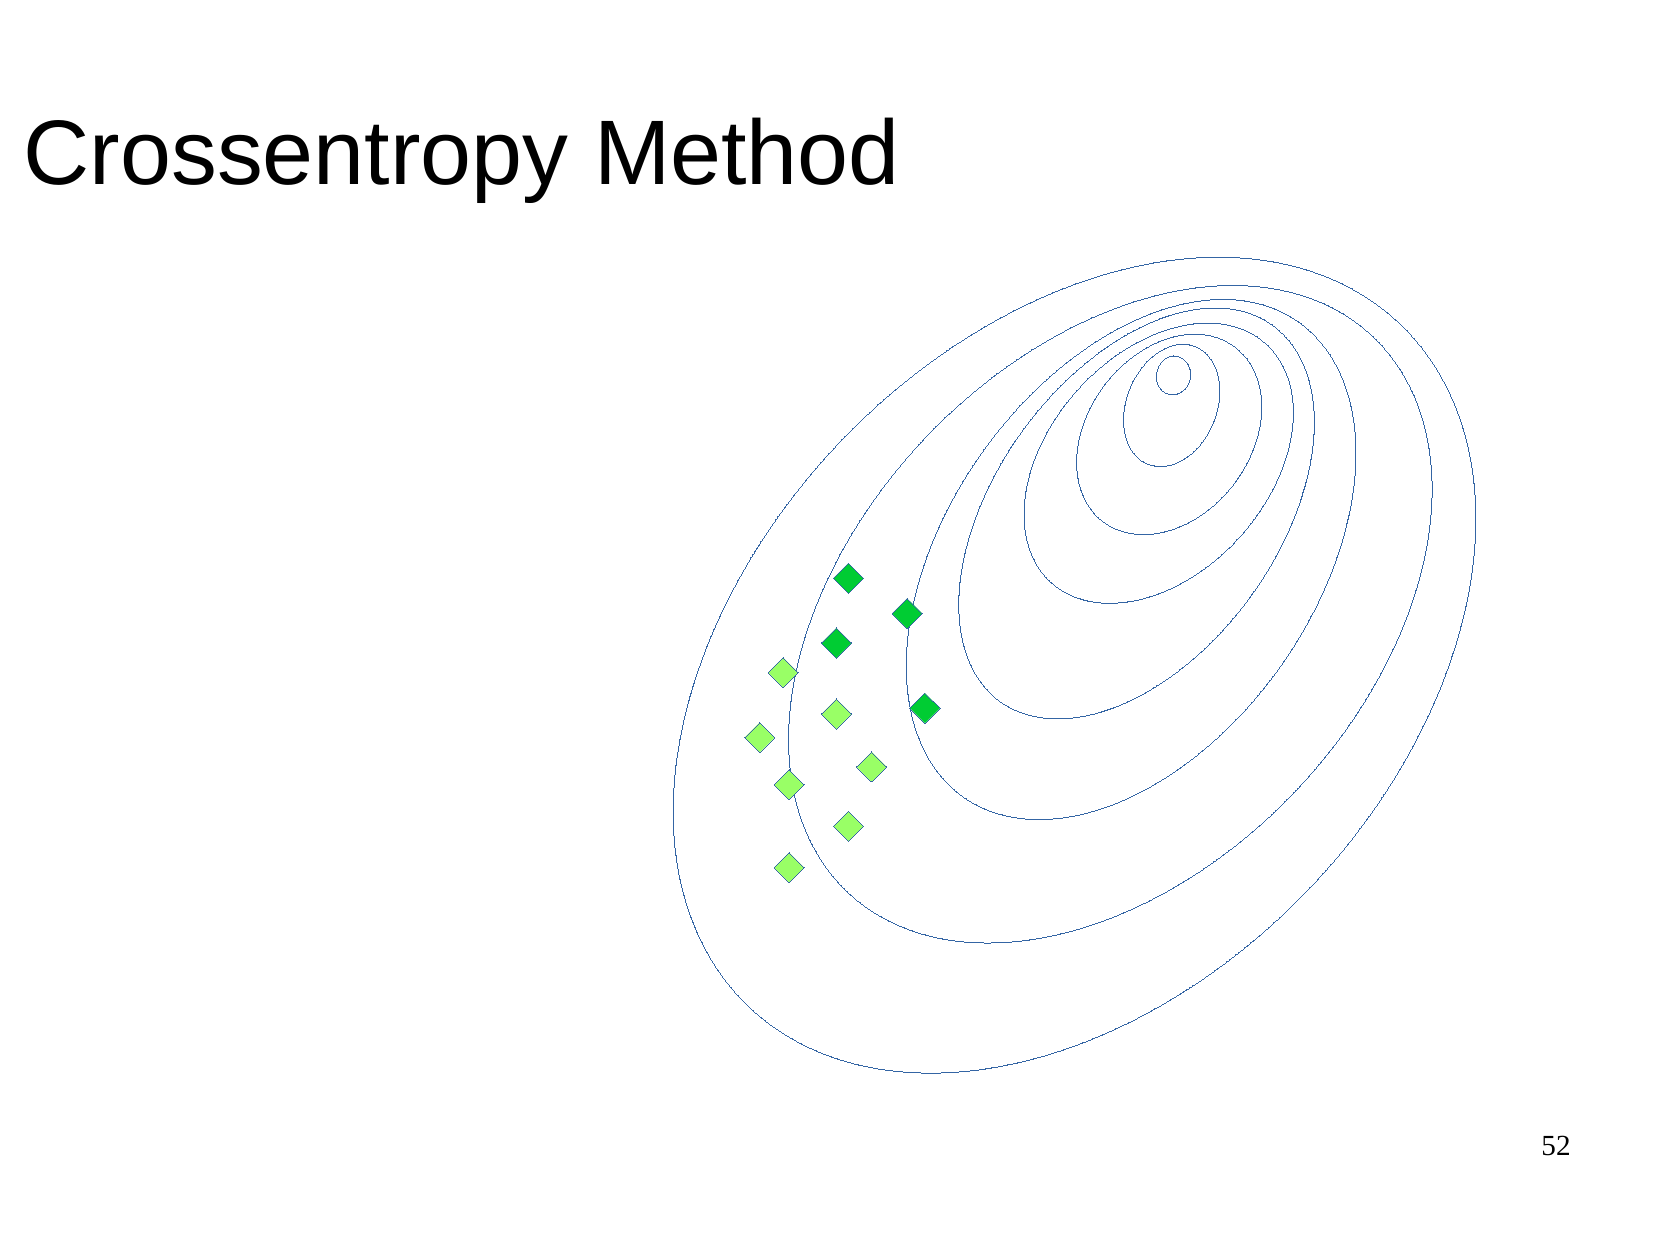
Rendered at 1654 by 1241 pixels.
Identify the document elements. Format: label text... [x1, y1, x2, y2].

text_box [673, 257, 1476, 1074]
title Crossentropy Method [23, 49, 1512, 257]
